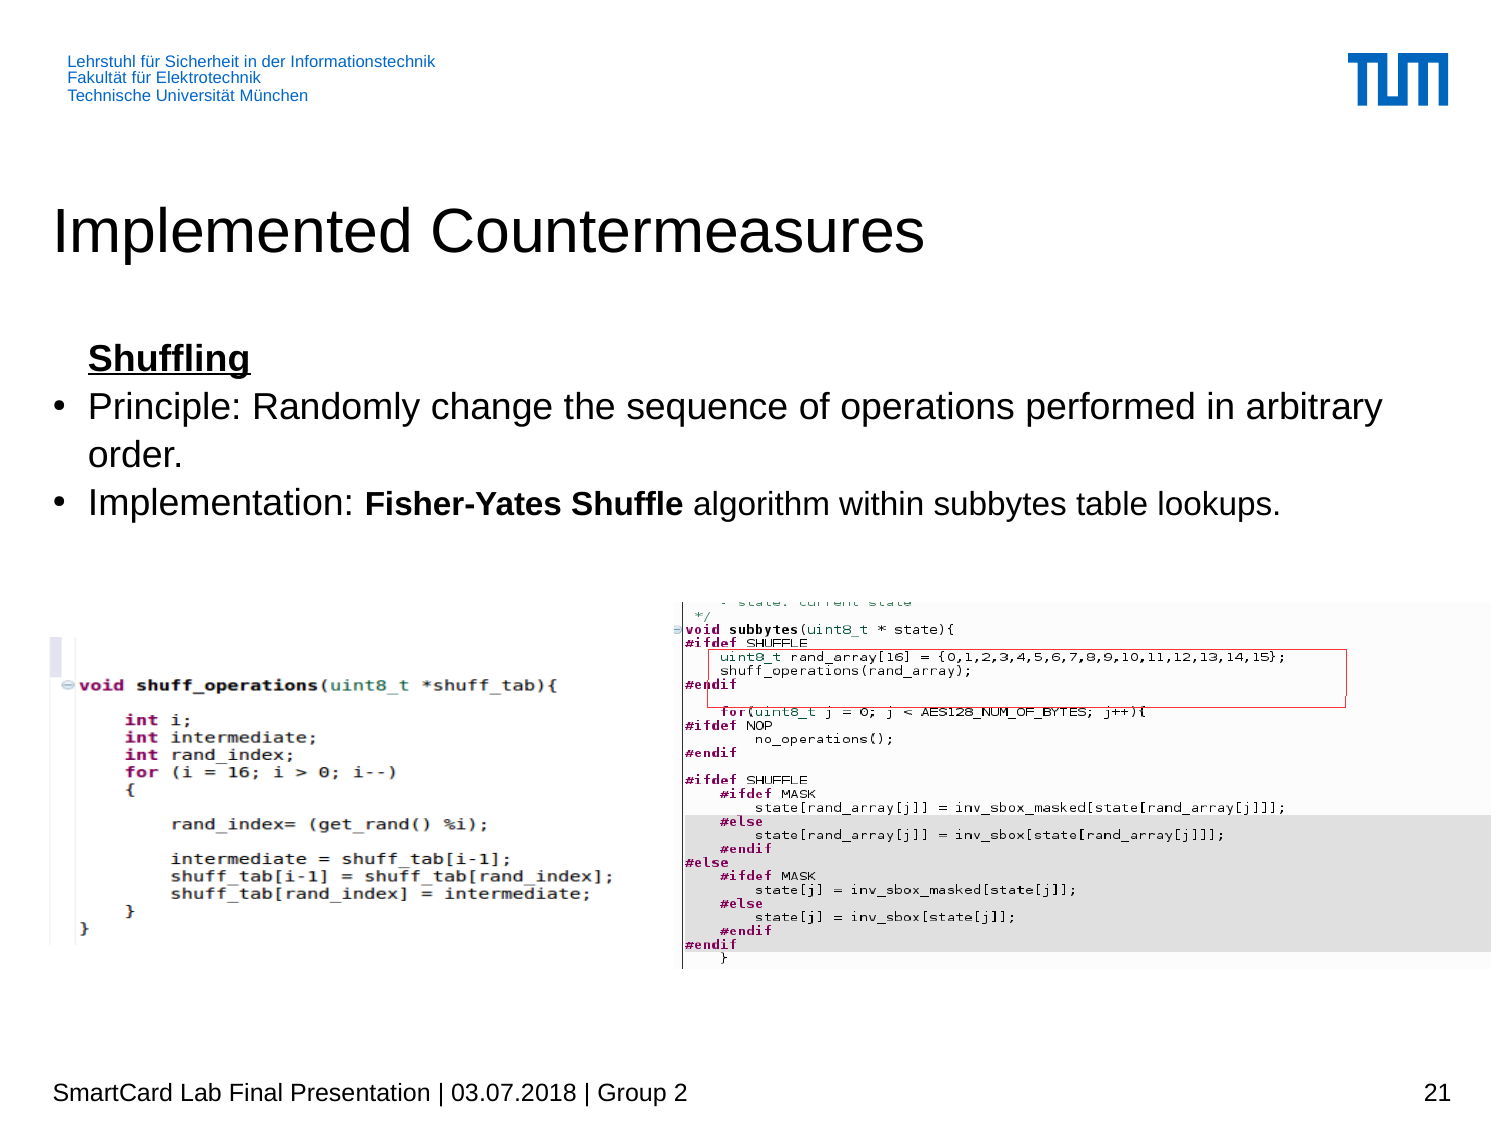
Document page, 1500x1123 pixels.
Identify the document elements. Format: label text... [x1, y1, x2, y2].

picture [49, 637, 638, 945]
picture [673, 602, 1491, 969]
title Implemented Countermeasures [52, 195, 1453, 266]
list Shuffling Principle: Randomly change the sequence of operations performed in arbitrary order. Implementation: Fisher-Yates Shuffle algorithm within subbytes table lookups. [52, 330, 1453, 663]
